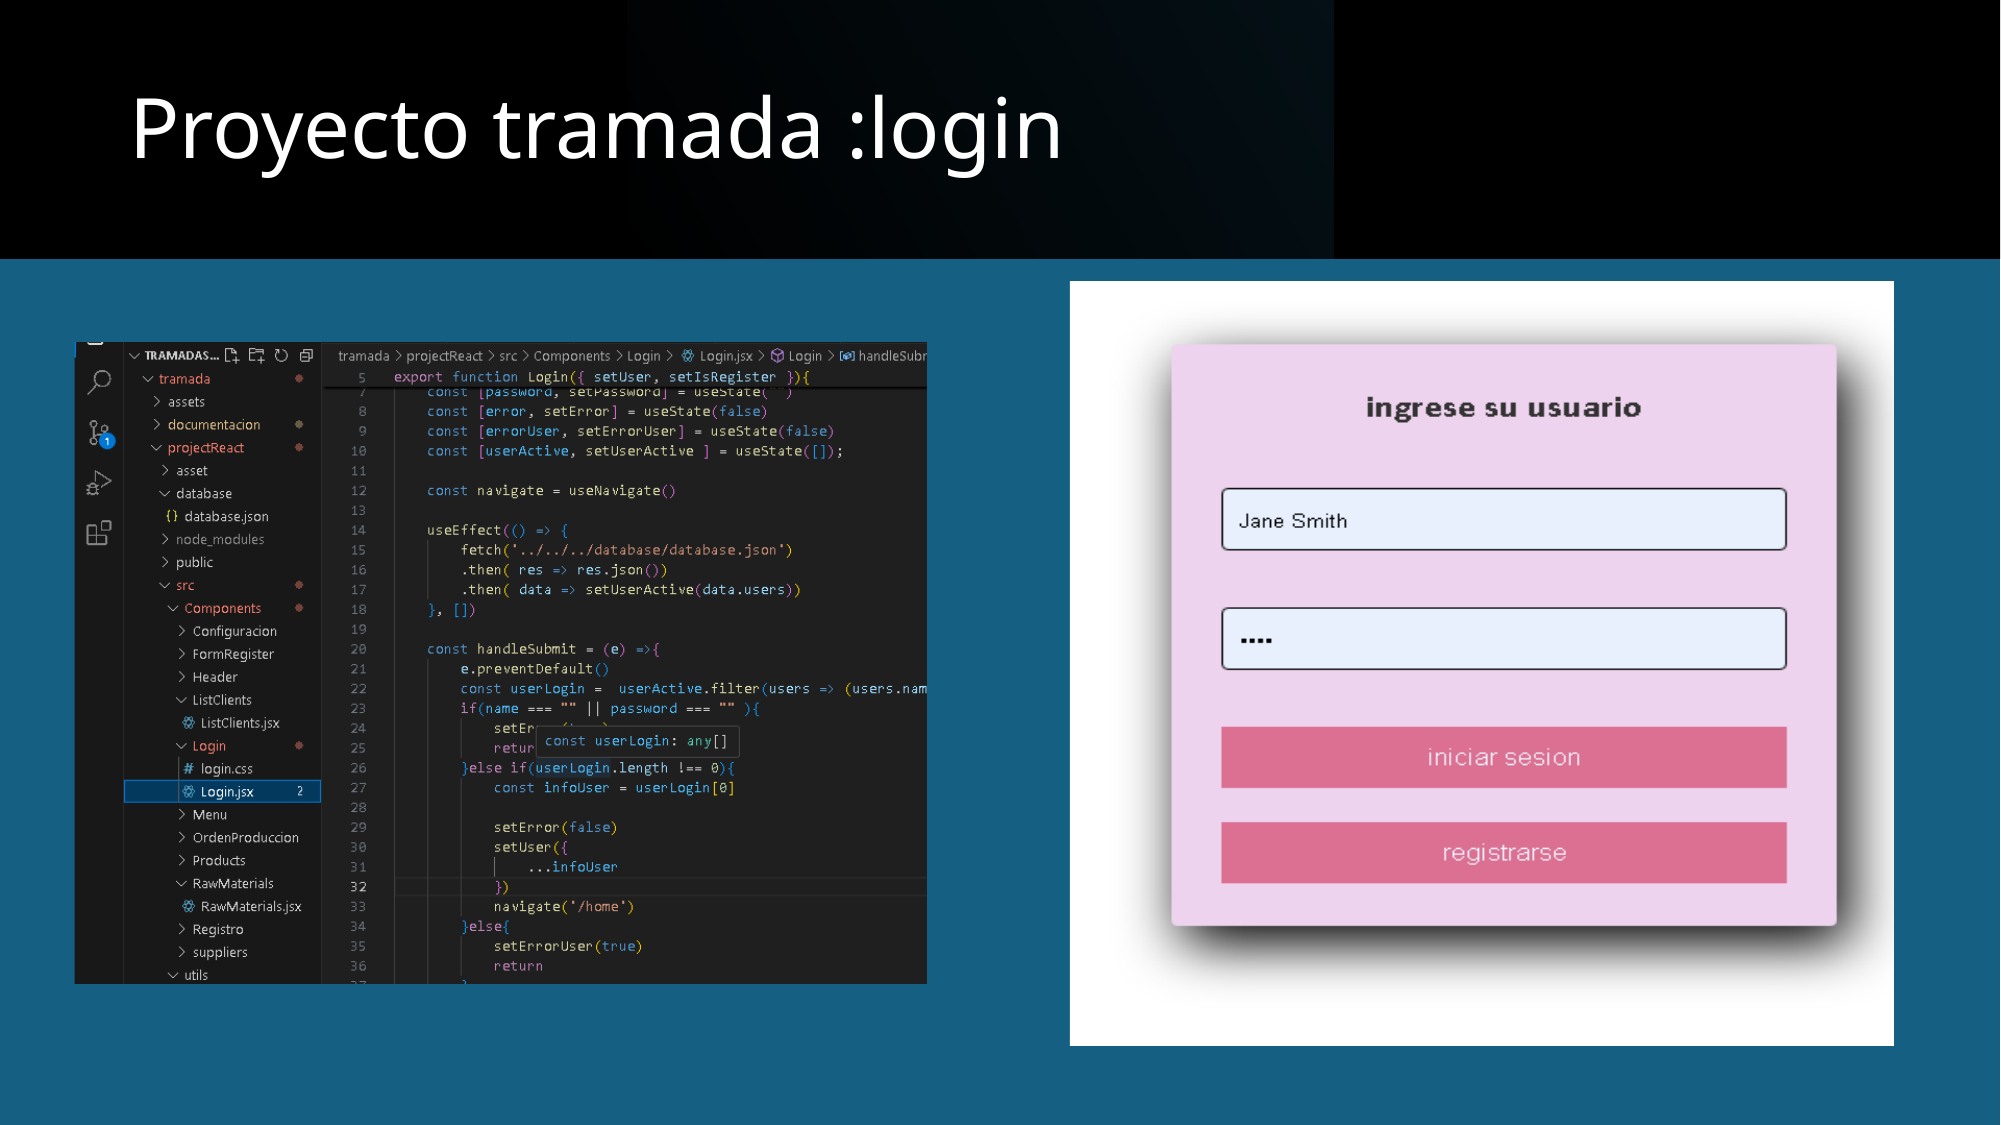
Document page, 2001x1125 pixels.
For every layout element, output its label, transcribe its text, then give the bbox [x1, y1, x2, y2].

text_box [0, 0, 2000, 1125]
title Proyecto tramada :login [114, 57, 1279, 206]
picture [74, 342, 927, 984]
picture [1069, 281, 1894, 1046]
